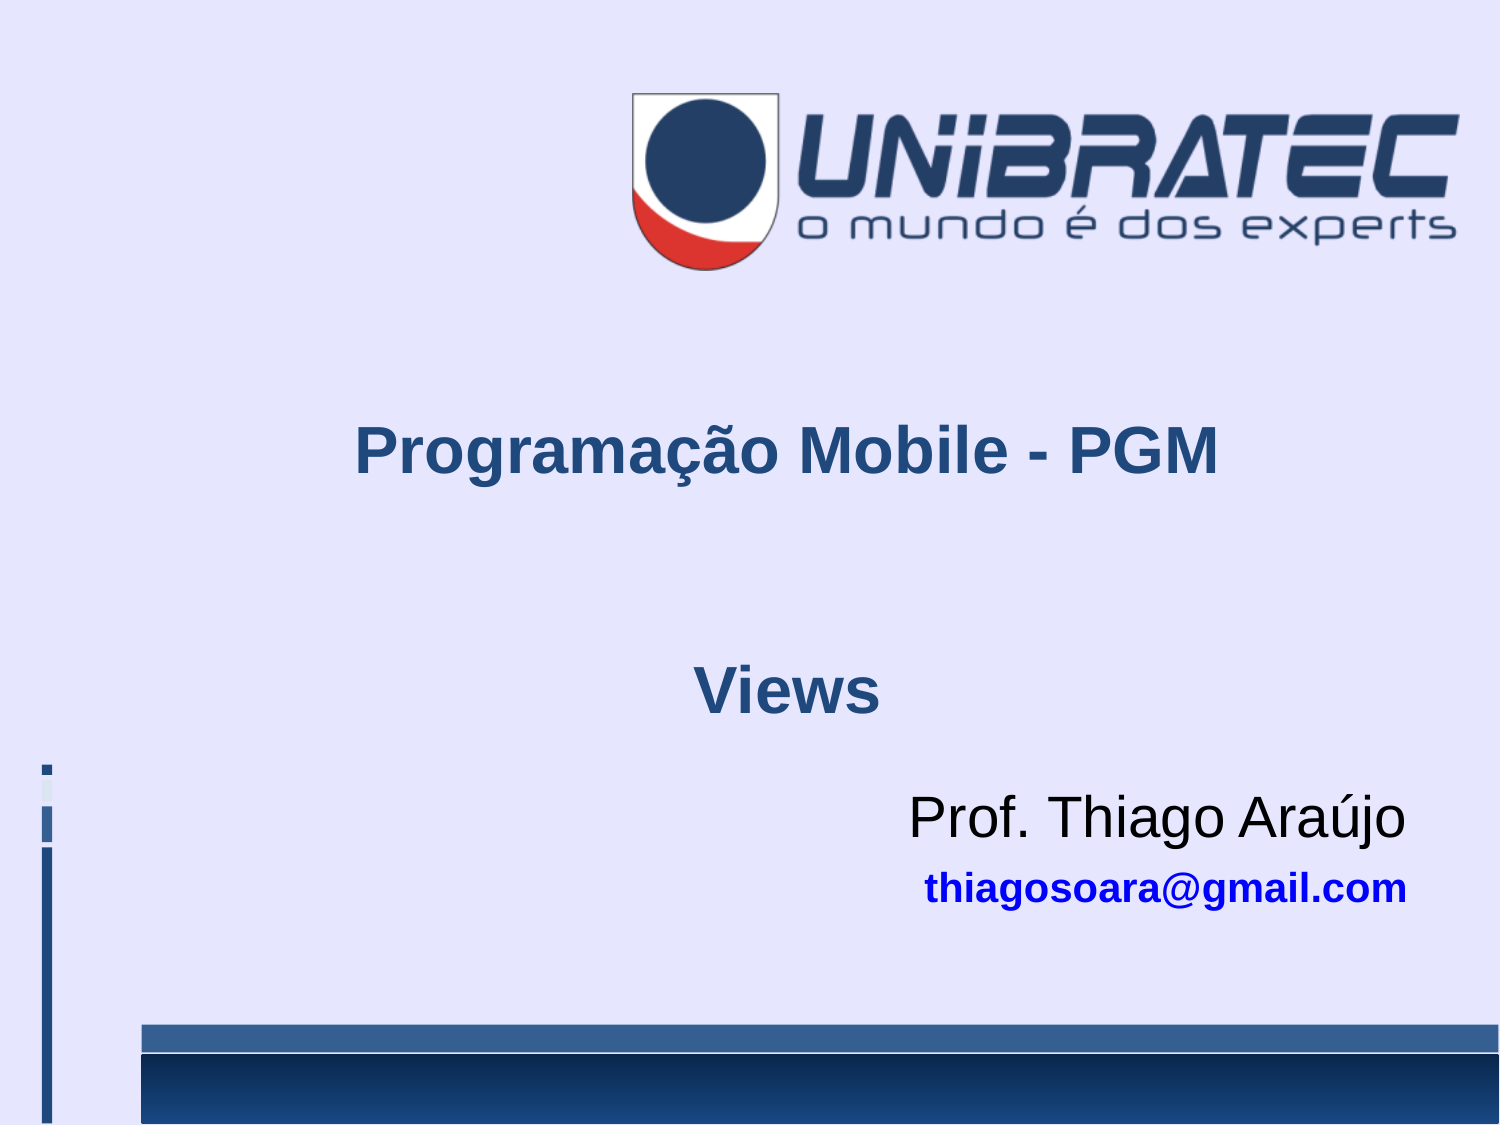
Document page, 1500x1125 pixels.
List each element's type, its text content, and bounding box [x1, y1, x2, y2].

text_box Programação Mobile - PGM Views [149, 302, 1425, 734]
picture [632, 93, 1460, 271]
text_box Prof. Thiago Araújo thiagosoara@gmail.com [147, 763, 1423, 936]
